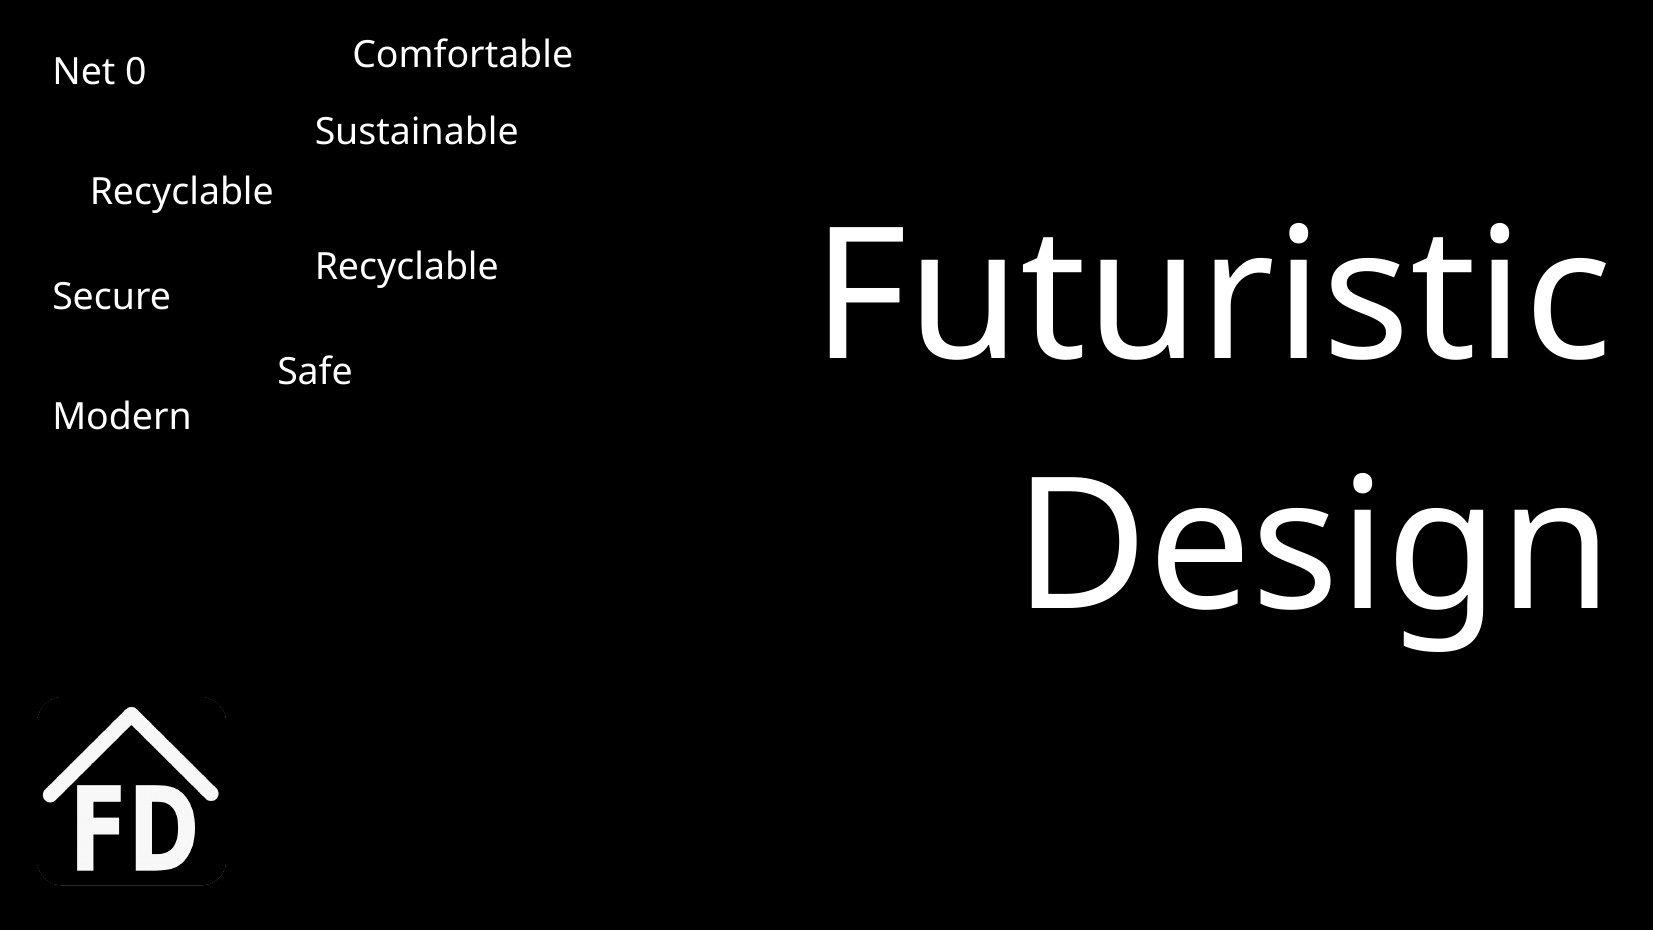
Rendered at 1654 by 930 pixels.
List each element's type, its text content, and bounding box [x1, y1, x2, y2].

text_box Recyclable [300, 232, 563, 338]
text_box Safe [262, 337, 526, 443]
text_box Secure [37, 262, 301, 368]
text_box Recyclable [75, 157, 338, 262]
text_box Sustainable [300, 97, 601, 218]
picture [37, 697, 226, 901]
title Futuristic Design [600, 0, 1613, 836]
text_box Modern [37, 382, 301, 488]
text_box Net 0 [37, 37, 226, 106]
text_box Comfortable [337, 19, 638, 141]
